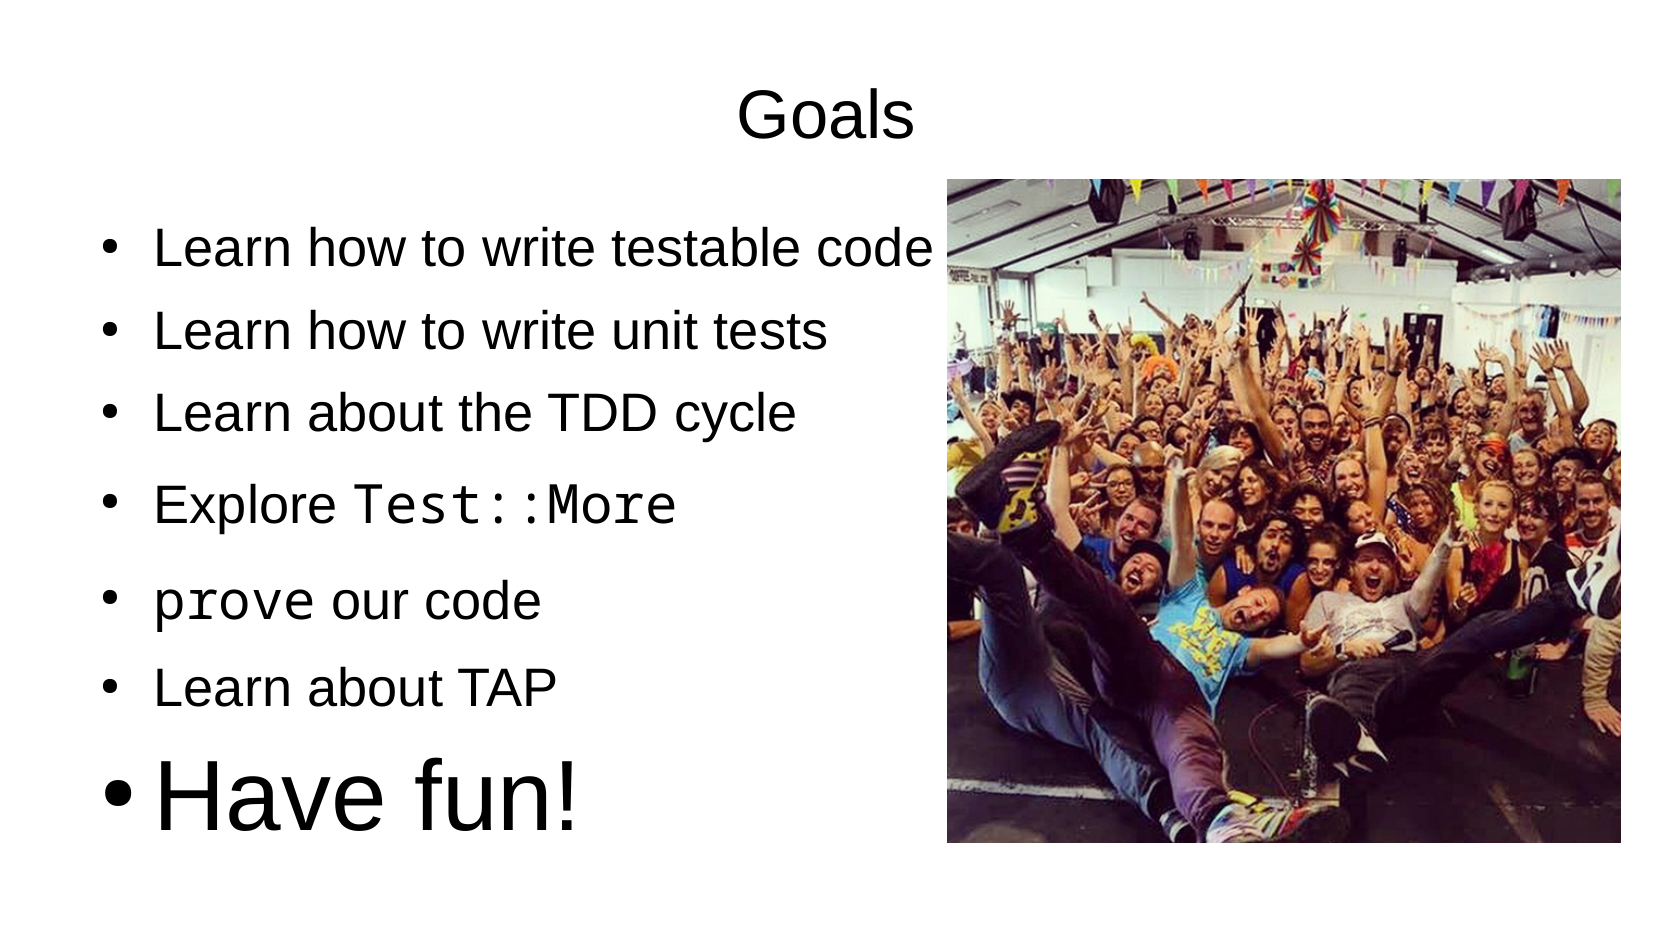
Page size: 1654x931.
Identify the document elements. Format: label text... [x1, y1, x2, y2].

picture [947, 179, 1621, 843]
list Learn how to write testable code Learn how to write unit tests Learn about the TDD cycle Explore Test::More prove our code Learn about TAP Have fun! [82, 217, 1571, 856]
title Goals [82, 37, 1571, 193]
